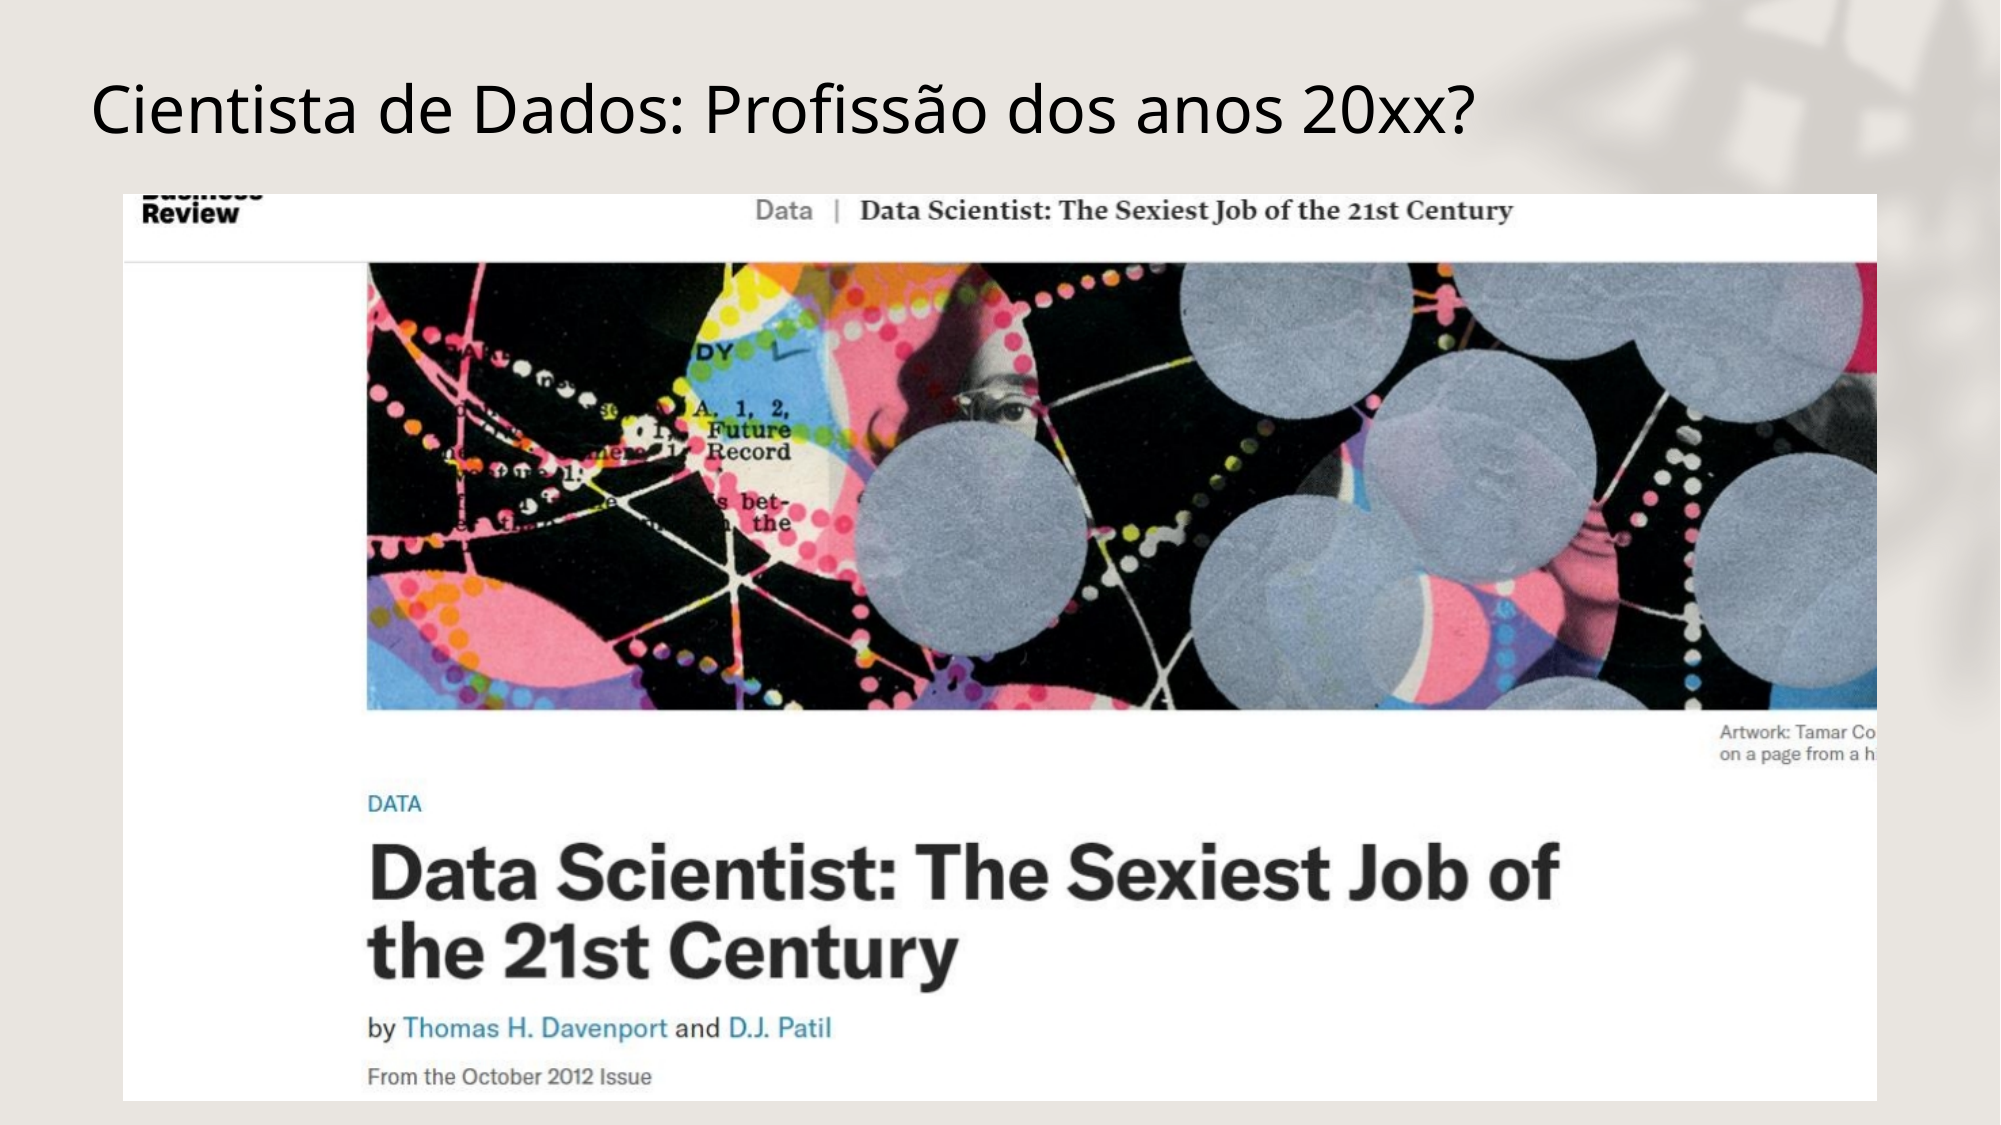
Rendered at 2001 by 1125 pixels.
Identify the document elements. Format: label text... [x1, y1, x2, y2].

title Cientista de Dados: Profissão dos anos 20xx? [75, 60, 1863, 155]
picture [123, 194, 1877, 1101]
